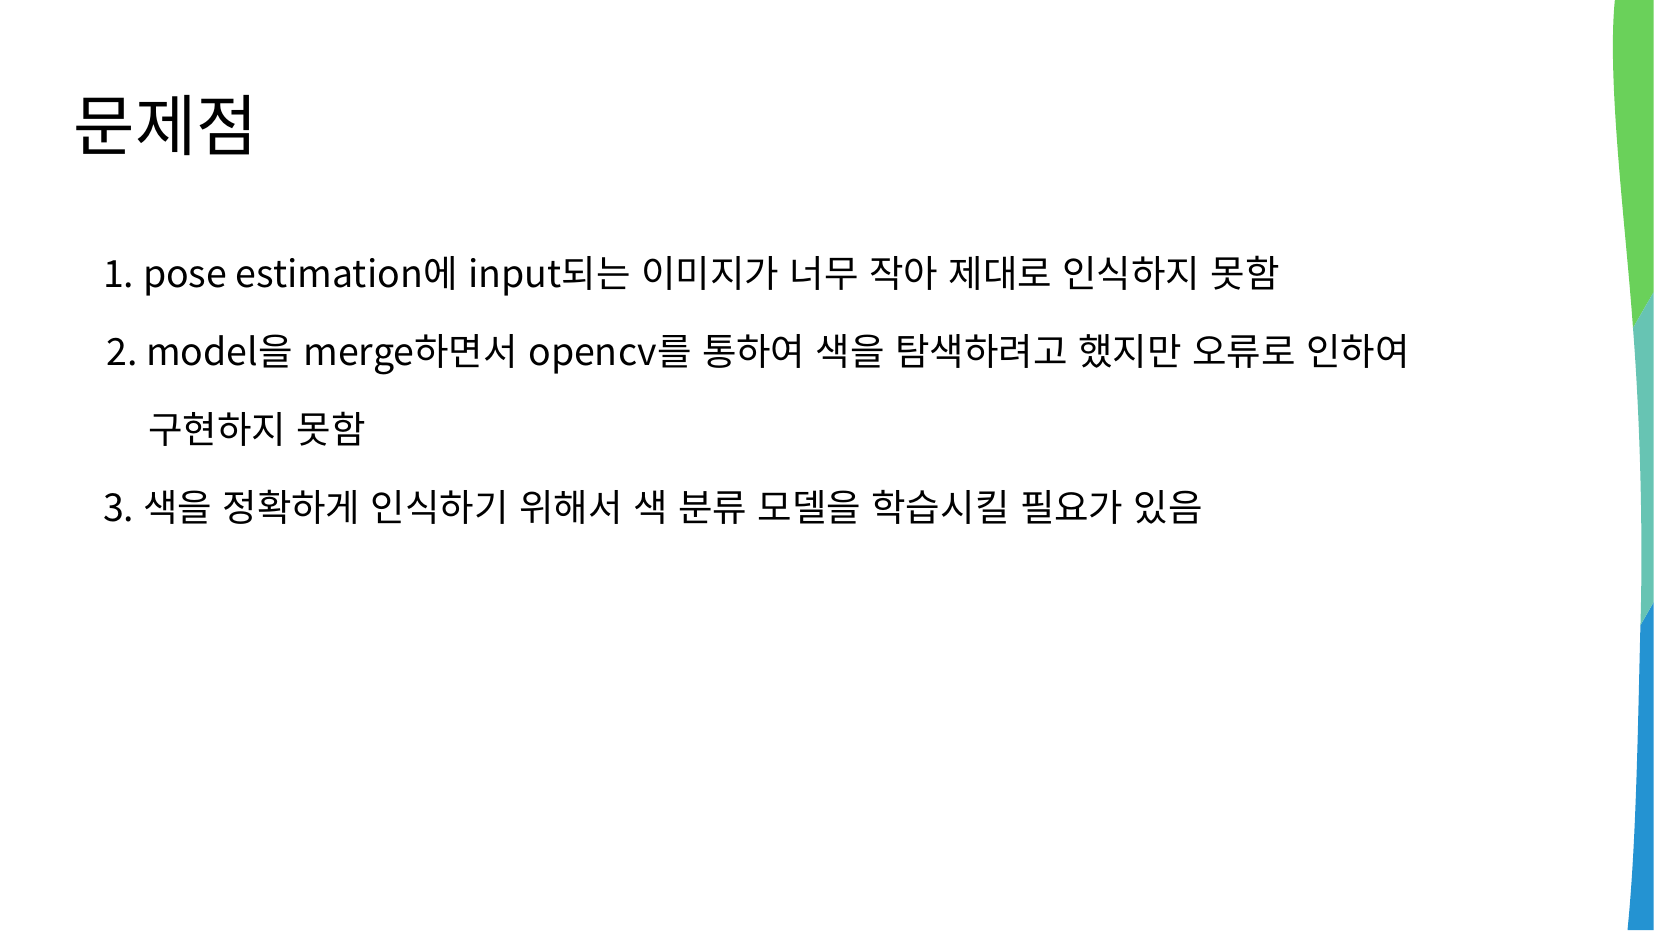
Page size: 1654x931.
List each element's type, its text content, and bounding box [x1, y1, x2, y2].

text_box 1. pose estimation에 input되는 이미지가 너무 작아 제대로 인식하지 못함 2. model을 merge하면서 opencv를 통하여 색을 탐색하려고 했지만 오류로 인하여 구현하지 못함 3. 색을 정확하게 인식하기 위해서 색 분류 모델을 학습시킬 필요가 있음 [88, 236, 1447, 541]
text_box 문제점 [59, 65, 414, 178]
